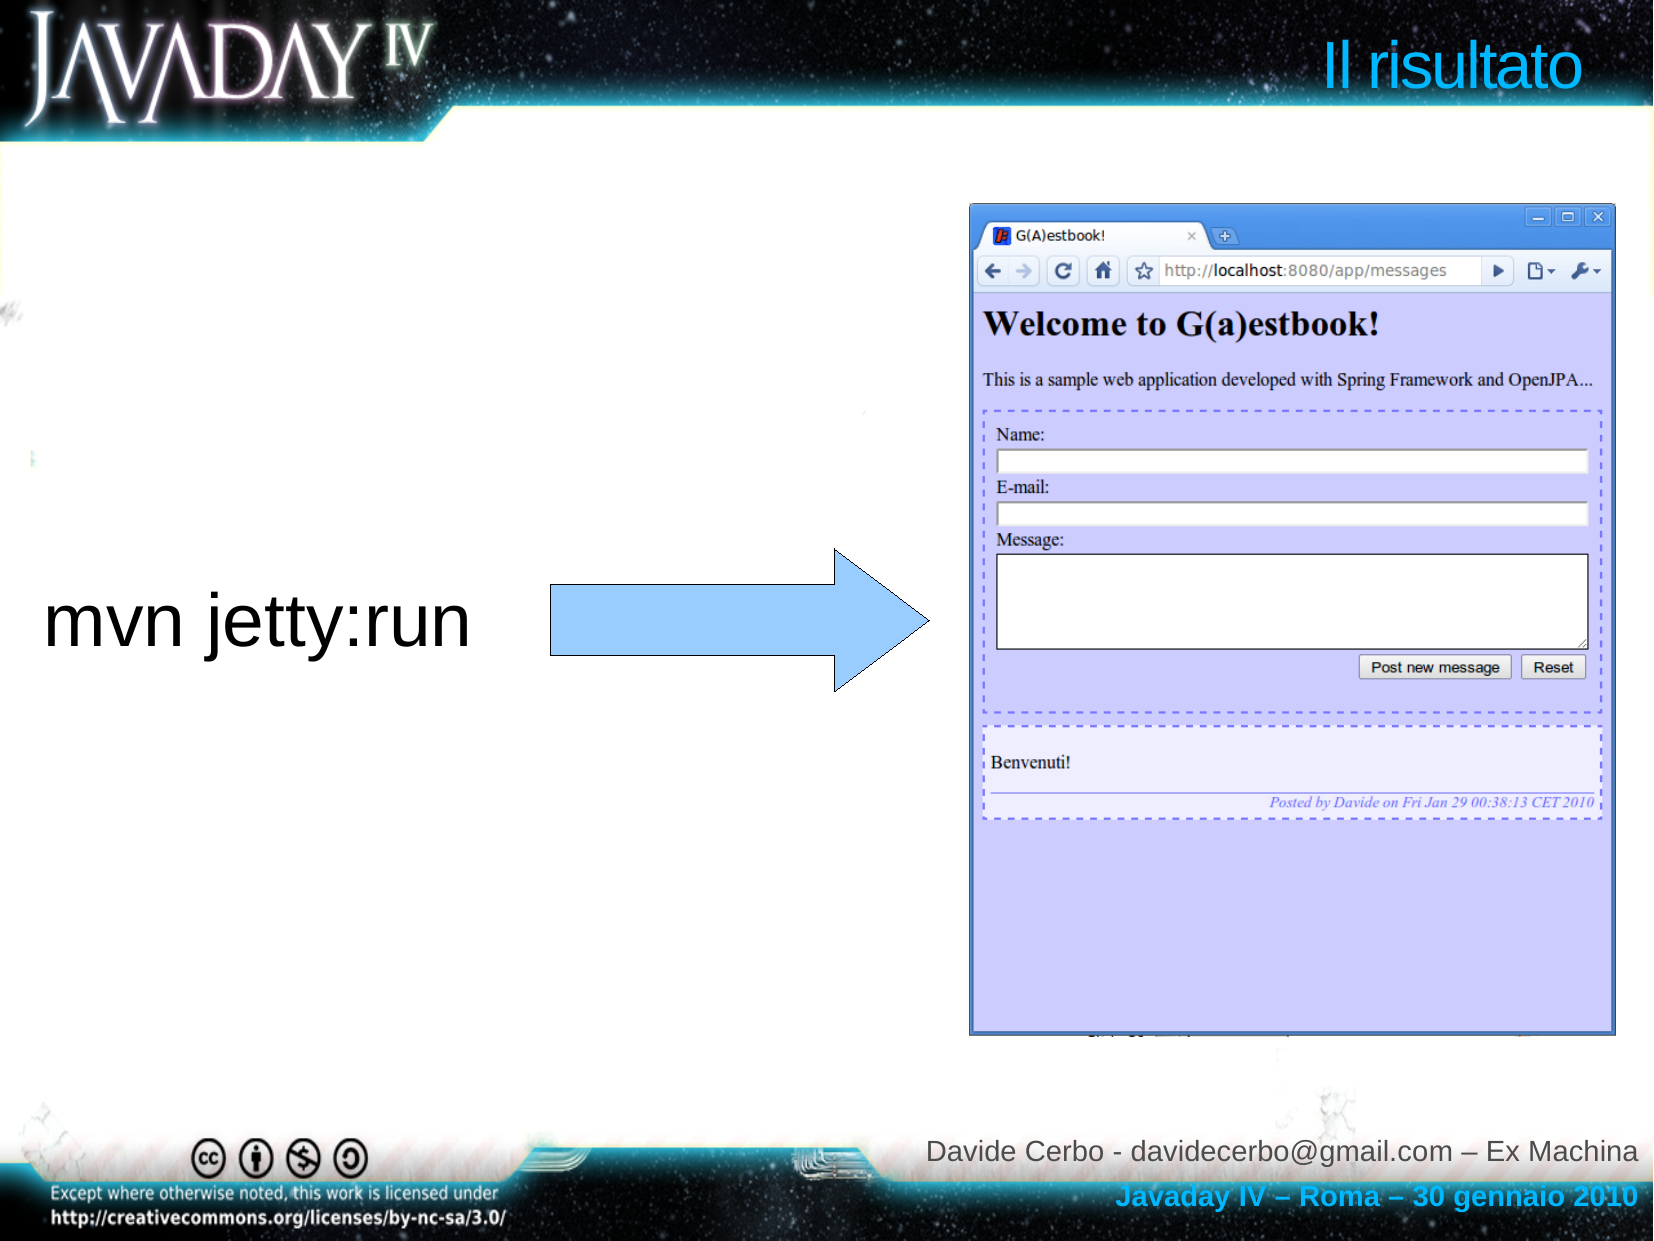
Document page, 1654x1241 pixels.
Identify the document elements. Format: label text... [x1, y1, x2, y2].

text_box mvn jetty:run [28, 570, 488, 670]
title Il risultato [108, 14, 1585, 117]
text_box [550, 548, 930, 692]
picture [0, 0, 1653, 1241]
